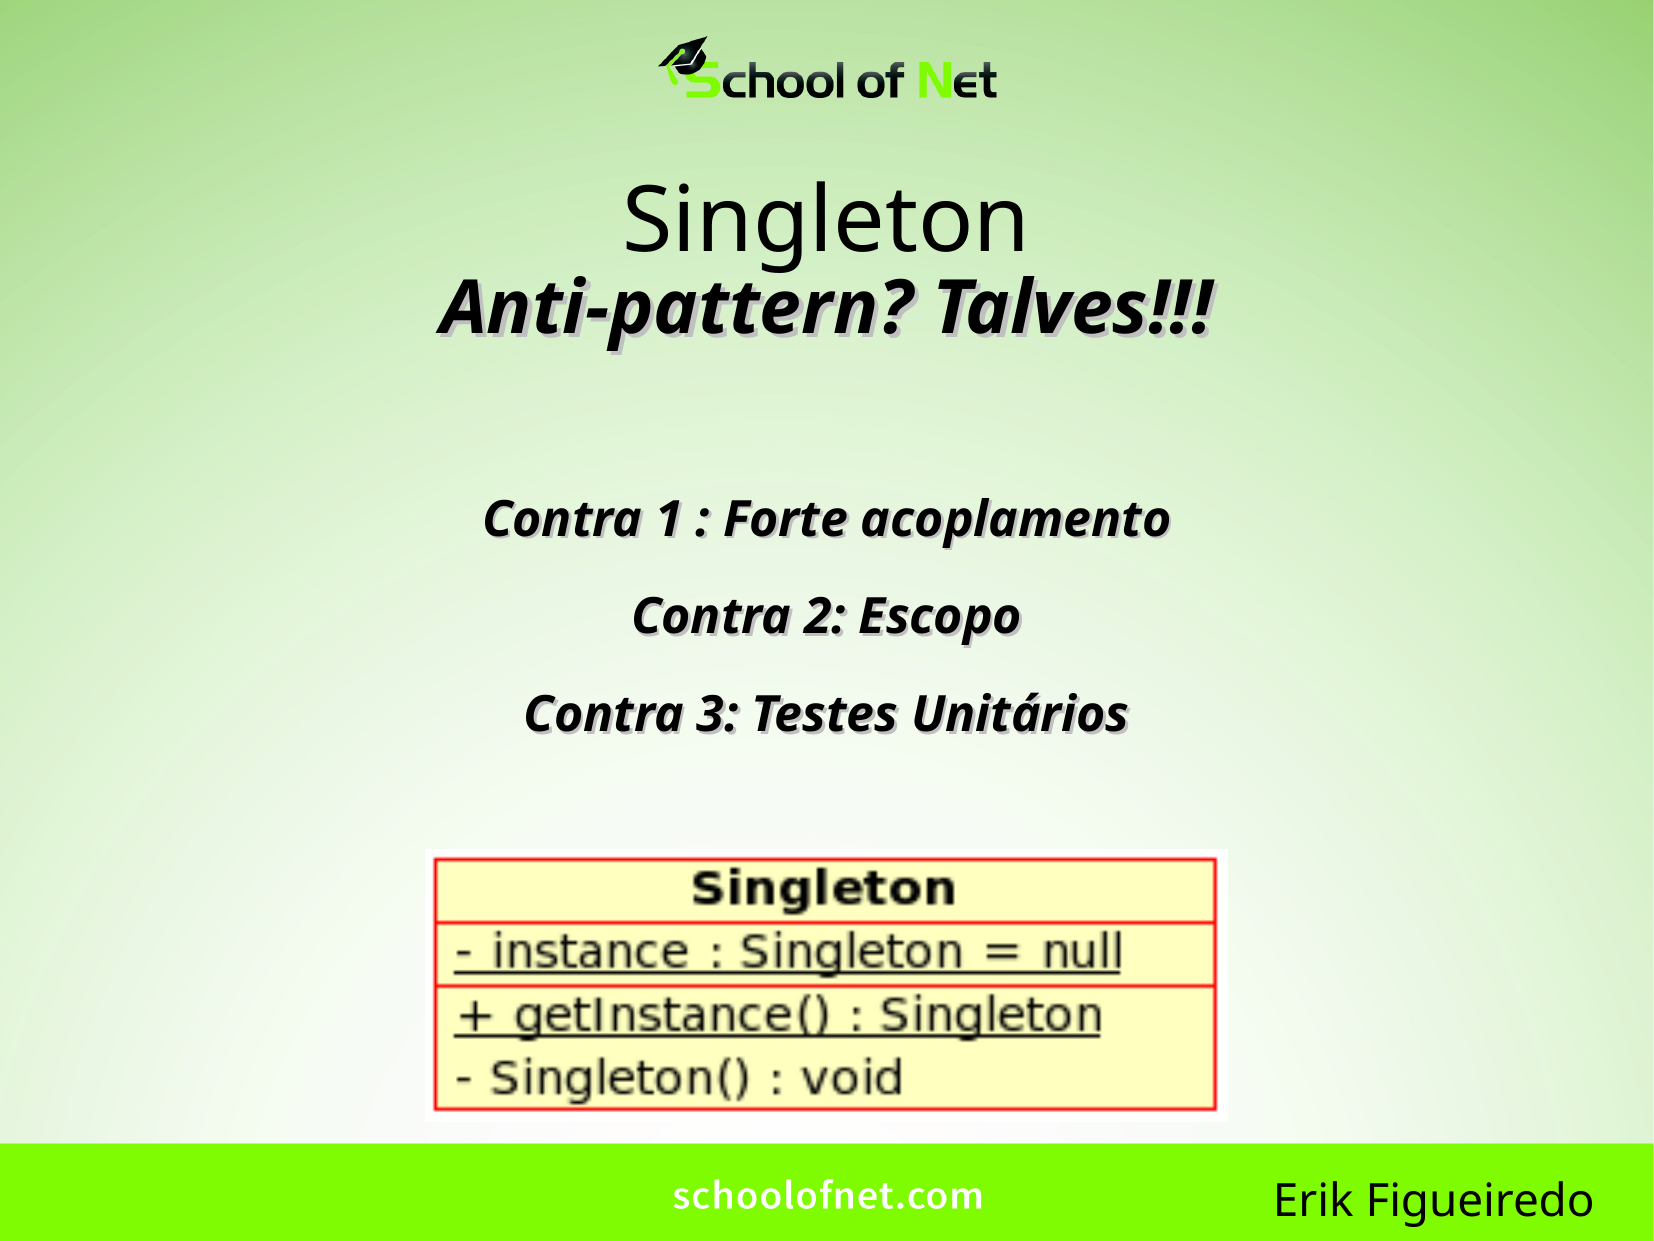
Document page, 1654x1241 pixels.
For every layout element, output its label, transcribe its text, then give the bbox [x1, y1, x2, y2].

text_box Erik Figueiredo [768, 1157, 1595, 1241]
list Anti-pattern? Talves!!! Contra 1 : Forte acoplamento Contra 2: Escopo Contra 3: Testes Unitários [82, 288, 1571, 1107]
title Singleton [82, 141, 1571, 288]
picture [0, 0, 1654, 1241]
